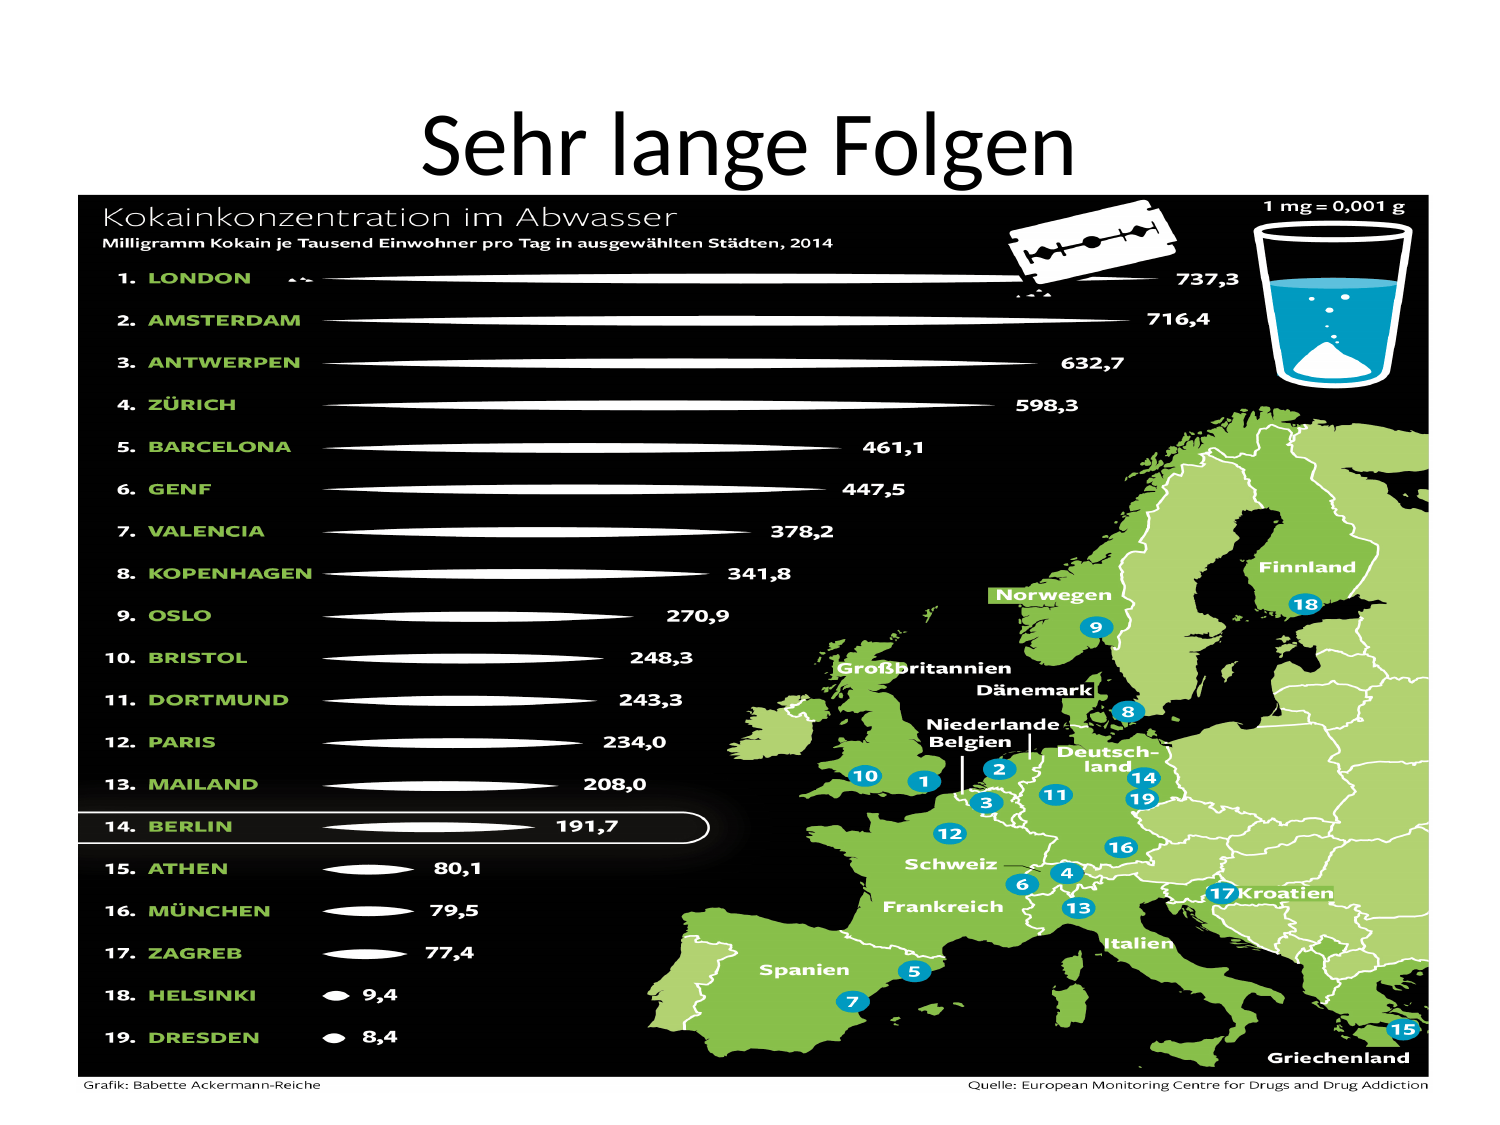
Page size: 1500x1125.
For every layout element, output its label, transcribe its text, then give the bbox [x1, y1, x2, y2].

picture [76, 194, 1433, 1093]
title Sehr lange Folgen [75, 45, 1426, 233]
